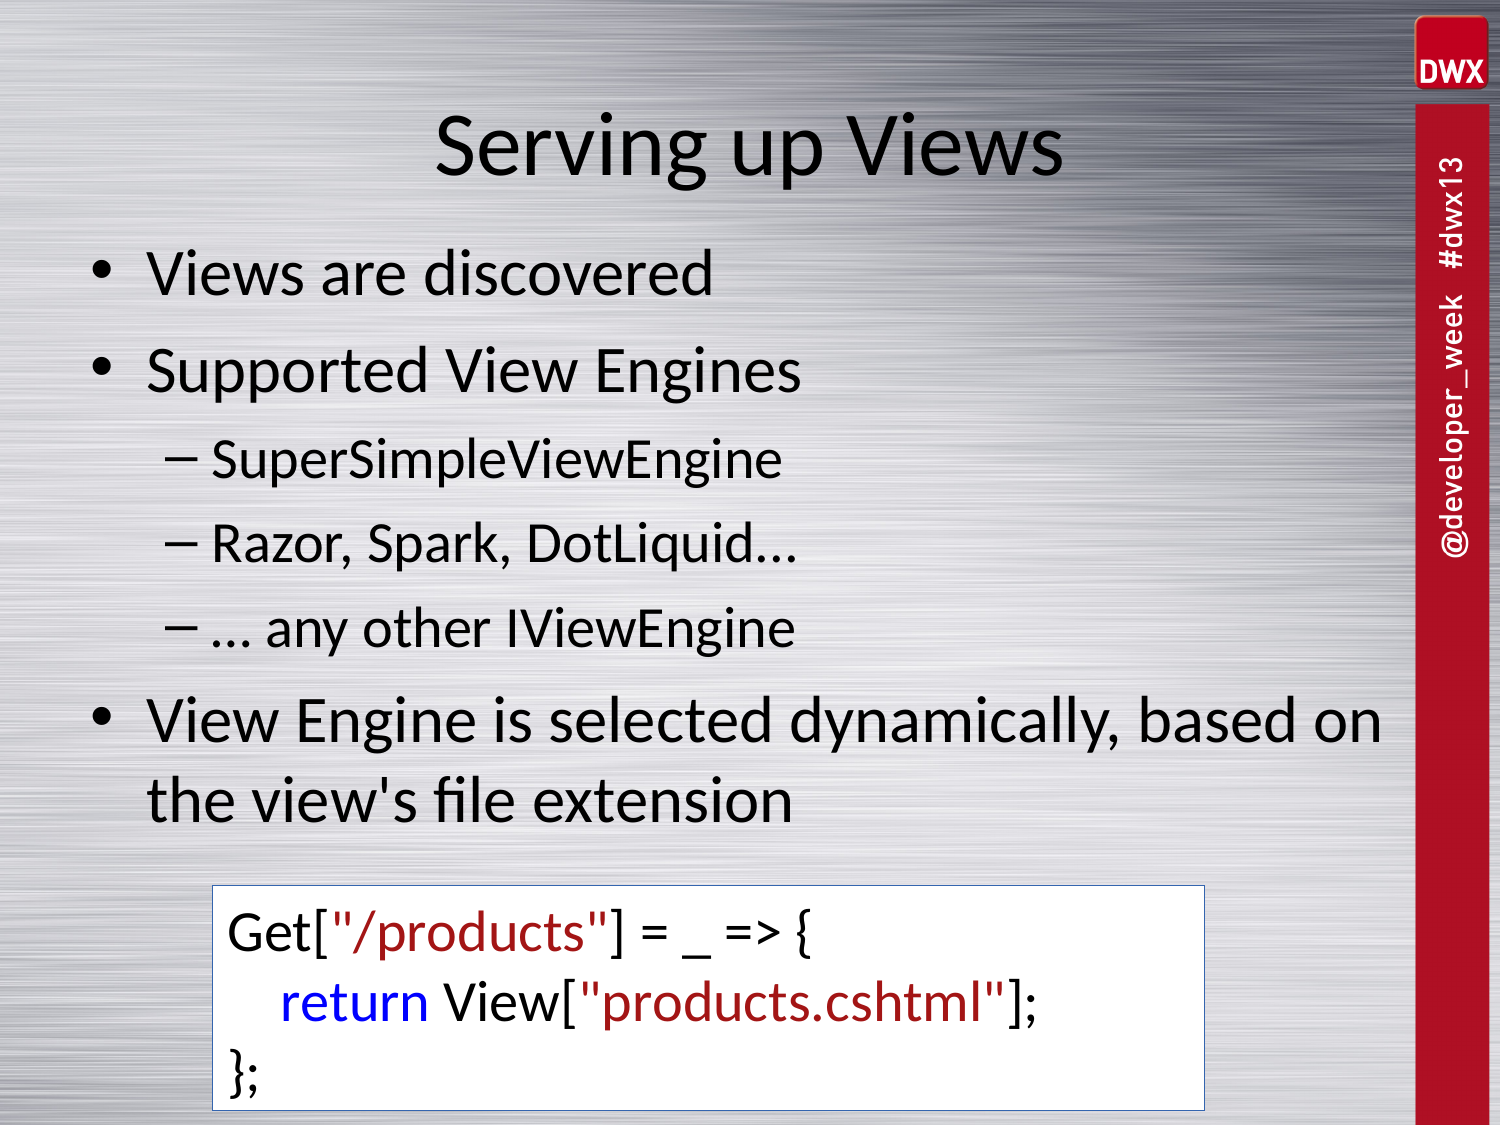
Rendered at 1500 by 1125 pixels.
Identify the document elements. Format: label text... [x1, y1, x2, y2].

picture [0, 0, 1500, 1125]
list Views are discovered Supported View Engines SuperSimpleViewEngine Razor, Spark, DotLiquid... … any other IViewEngine View Engine is selected dynamically, based on the view's file extension [75, 221, 1426, 964]
text_box Get["/products"] = _ => { return View["products.cshtml"]; }; [212, 885, 1205, 1111]
title Serving up Views [75, 45, 1426, 221]
